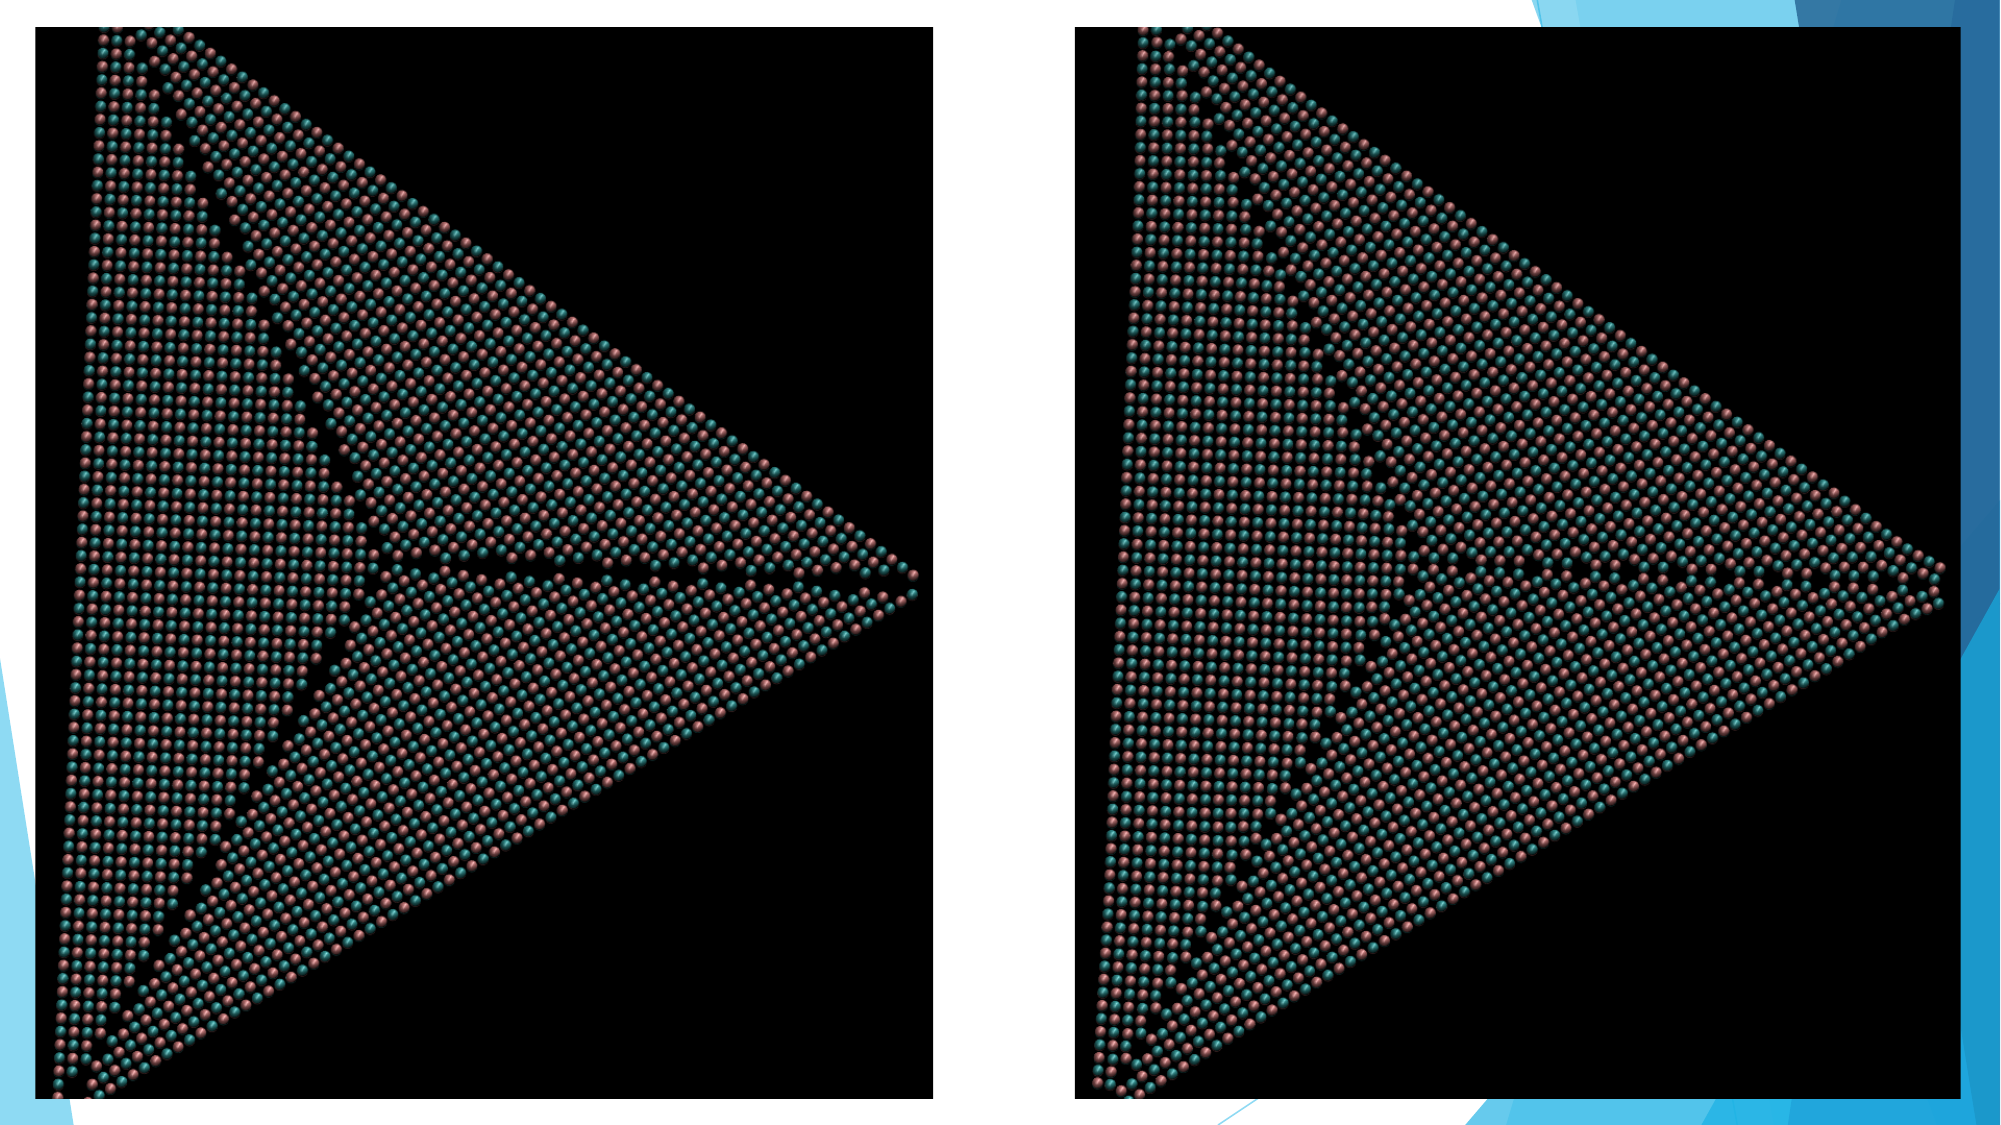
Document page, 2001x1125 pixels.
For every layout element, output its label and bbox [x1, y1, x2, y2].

picture [1074, 27, 1961, 1099]
picture [35, 27, 934, 1099]
